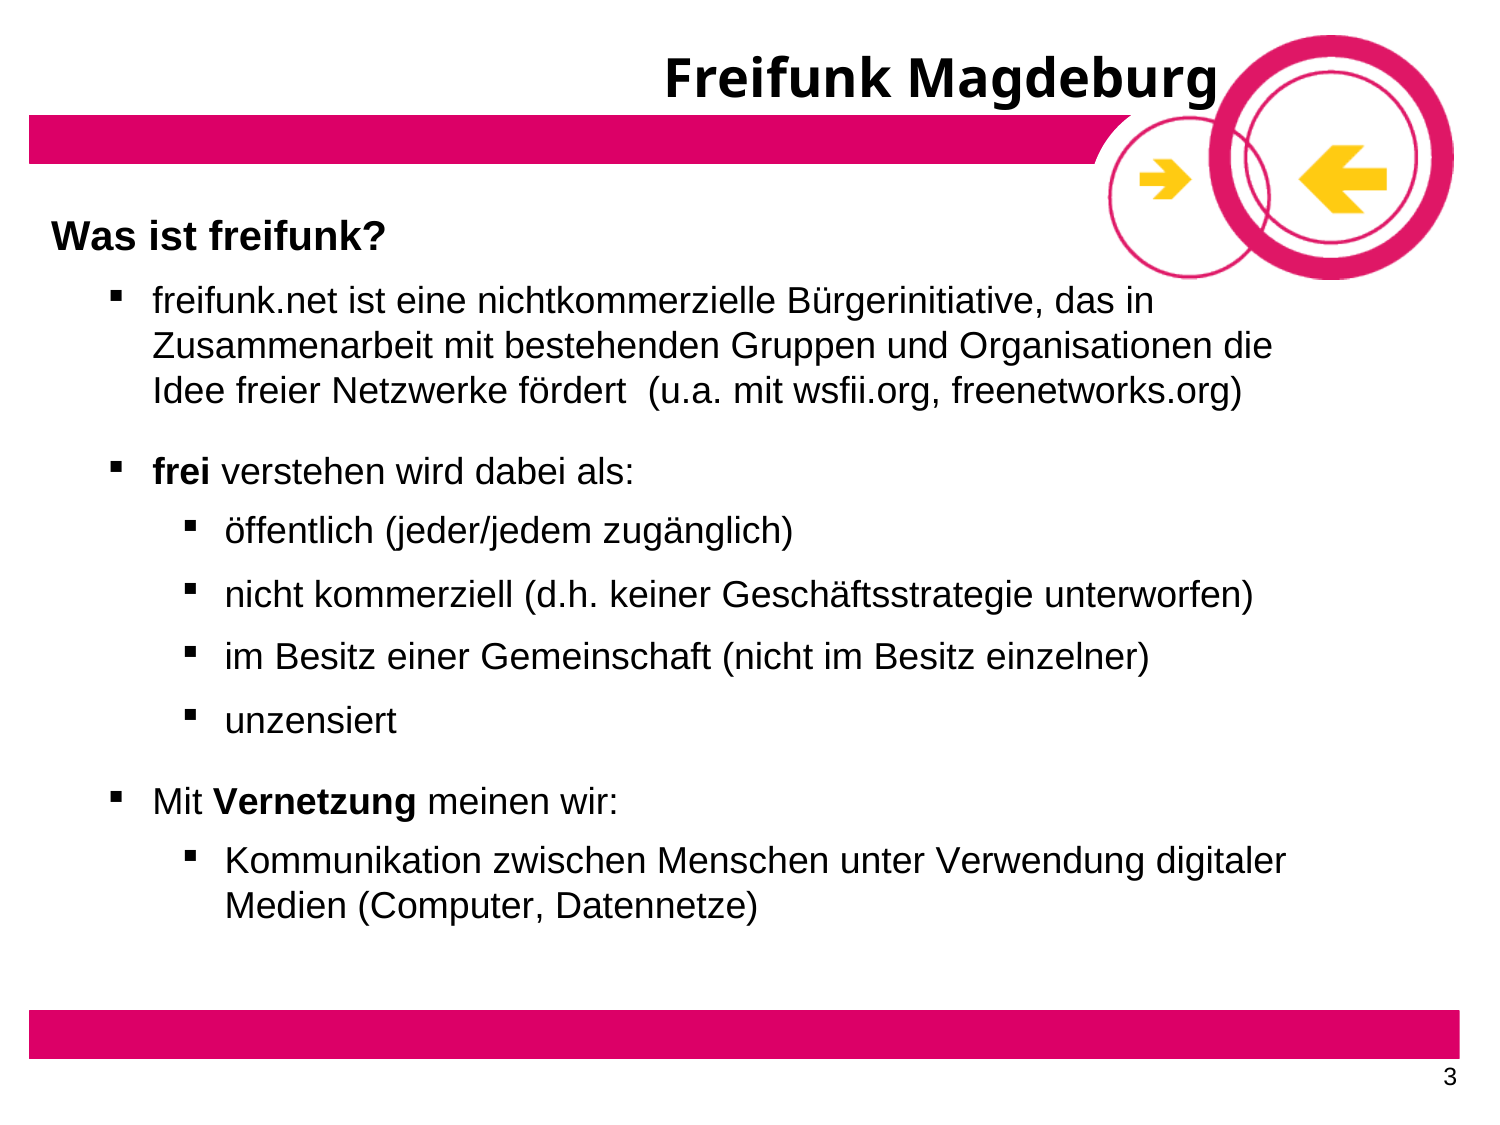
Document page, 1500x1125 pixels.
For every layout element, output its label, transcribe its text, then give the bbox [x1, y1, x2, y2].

picture [1107, 73, 1114, 91]
text_box freifunk.net ist eine nichtkommerzielle Bürgerinitiative, das in Zusammenarbeit mit bestehenden Gruppen und Organisationen die Idee freier Netzwerke fördert (u.a. mit wsfii.org, freenetworks.org) frei verstehen wird dabei als: öffentlich (jeder/jedem zugänglich) nicht kommerziell (d.h. keiner Geschäftsstrategie unterworfen) im Besitz einer Gemeinschaft (nicht im Besitz einzelner) unzensiert Mit Vernetzung meinen wir: Kommunikation zwischen Menschen unter Verwendung digitaler Medien (Computer, Datennetze) [78, 276, 1307, 1069]
picture [1107, 35, 1454, 280]
text_box Was ist freifunk? [51, 209, 1044, 289]
